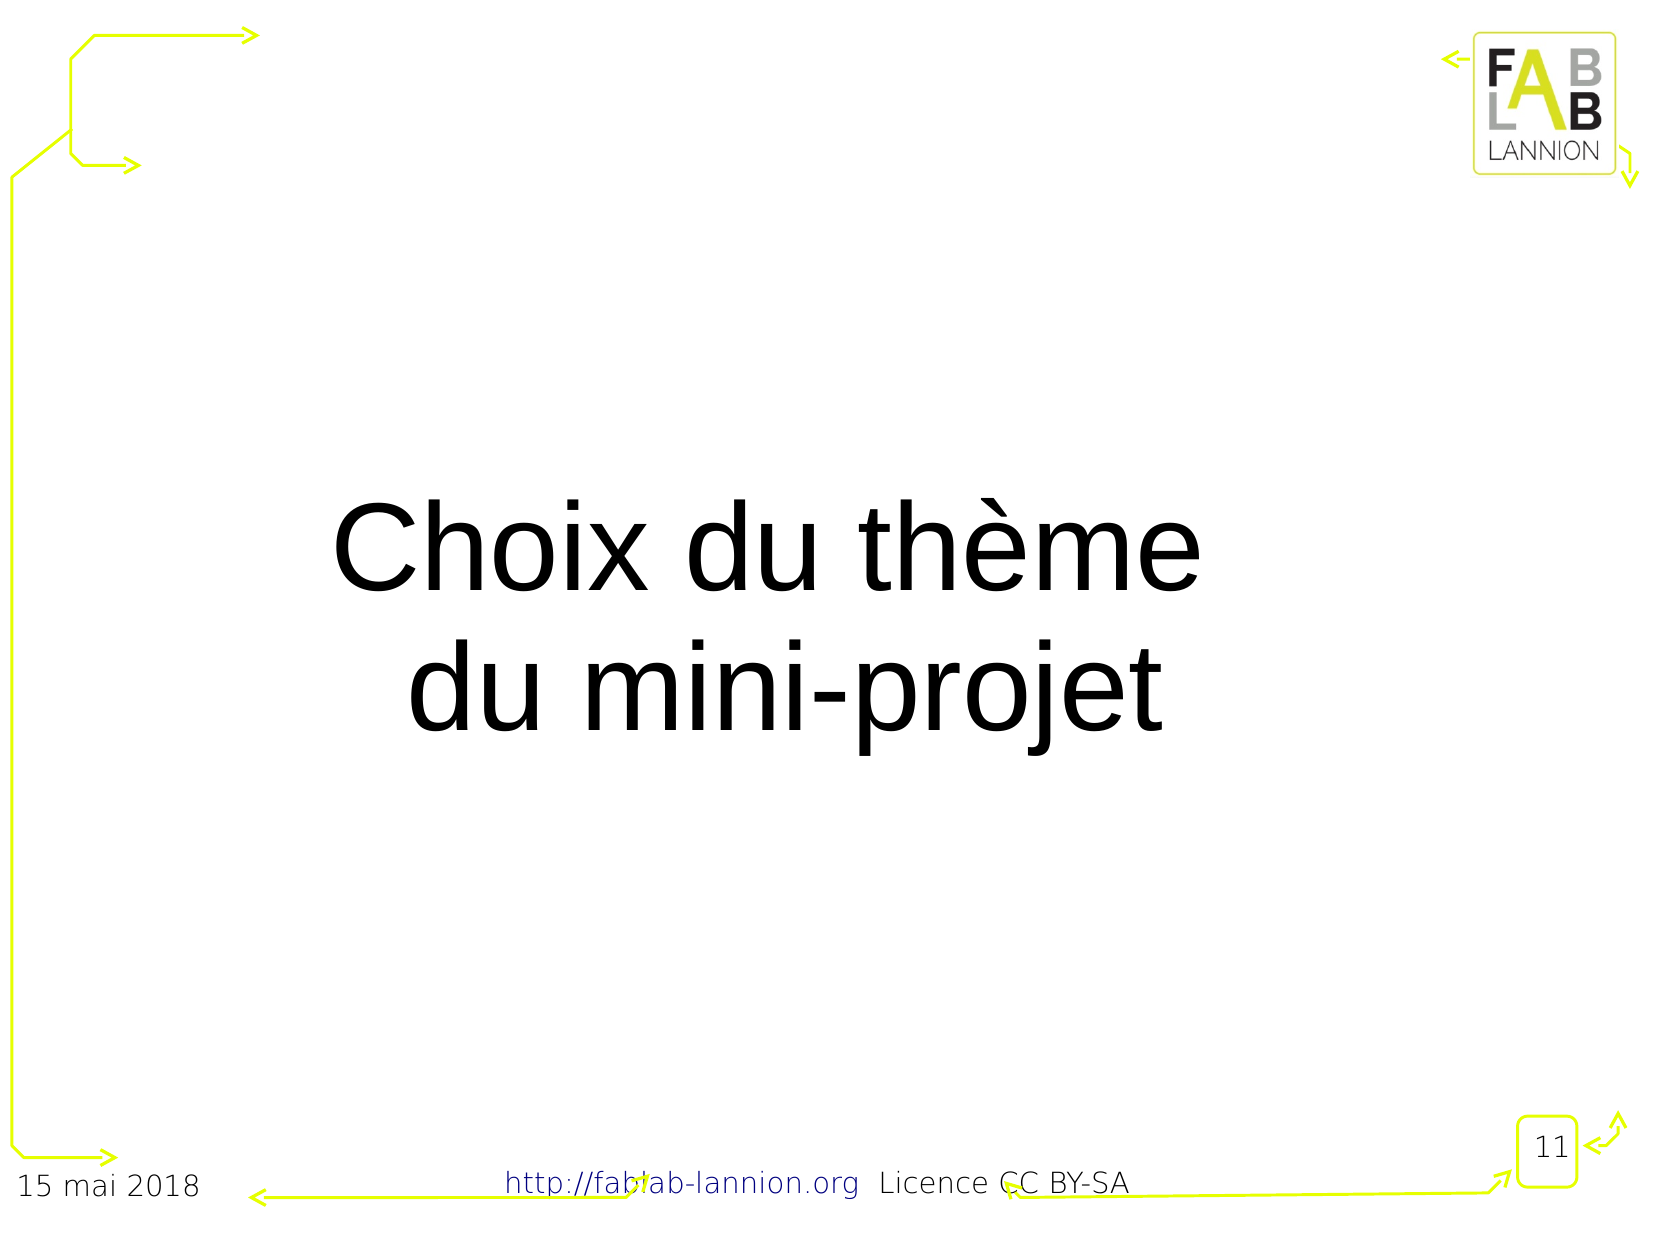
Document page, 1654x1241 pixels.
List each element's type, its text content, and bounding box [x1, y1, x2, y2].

picture [1470, 29, 1619, 178]
text_box Choix du thème du mini-projet [106, 348, 1465, 886]
